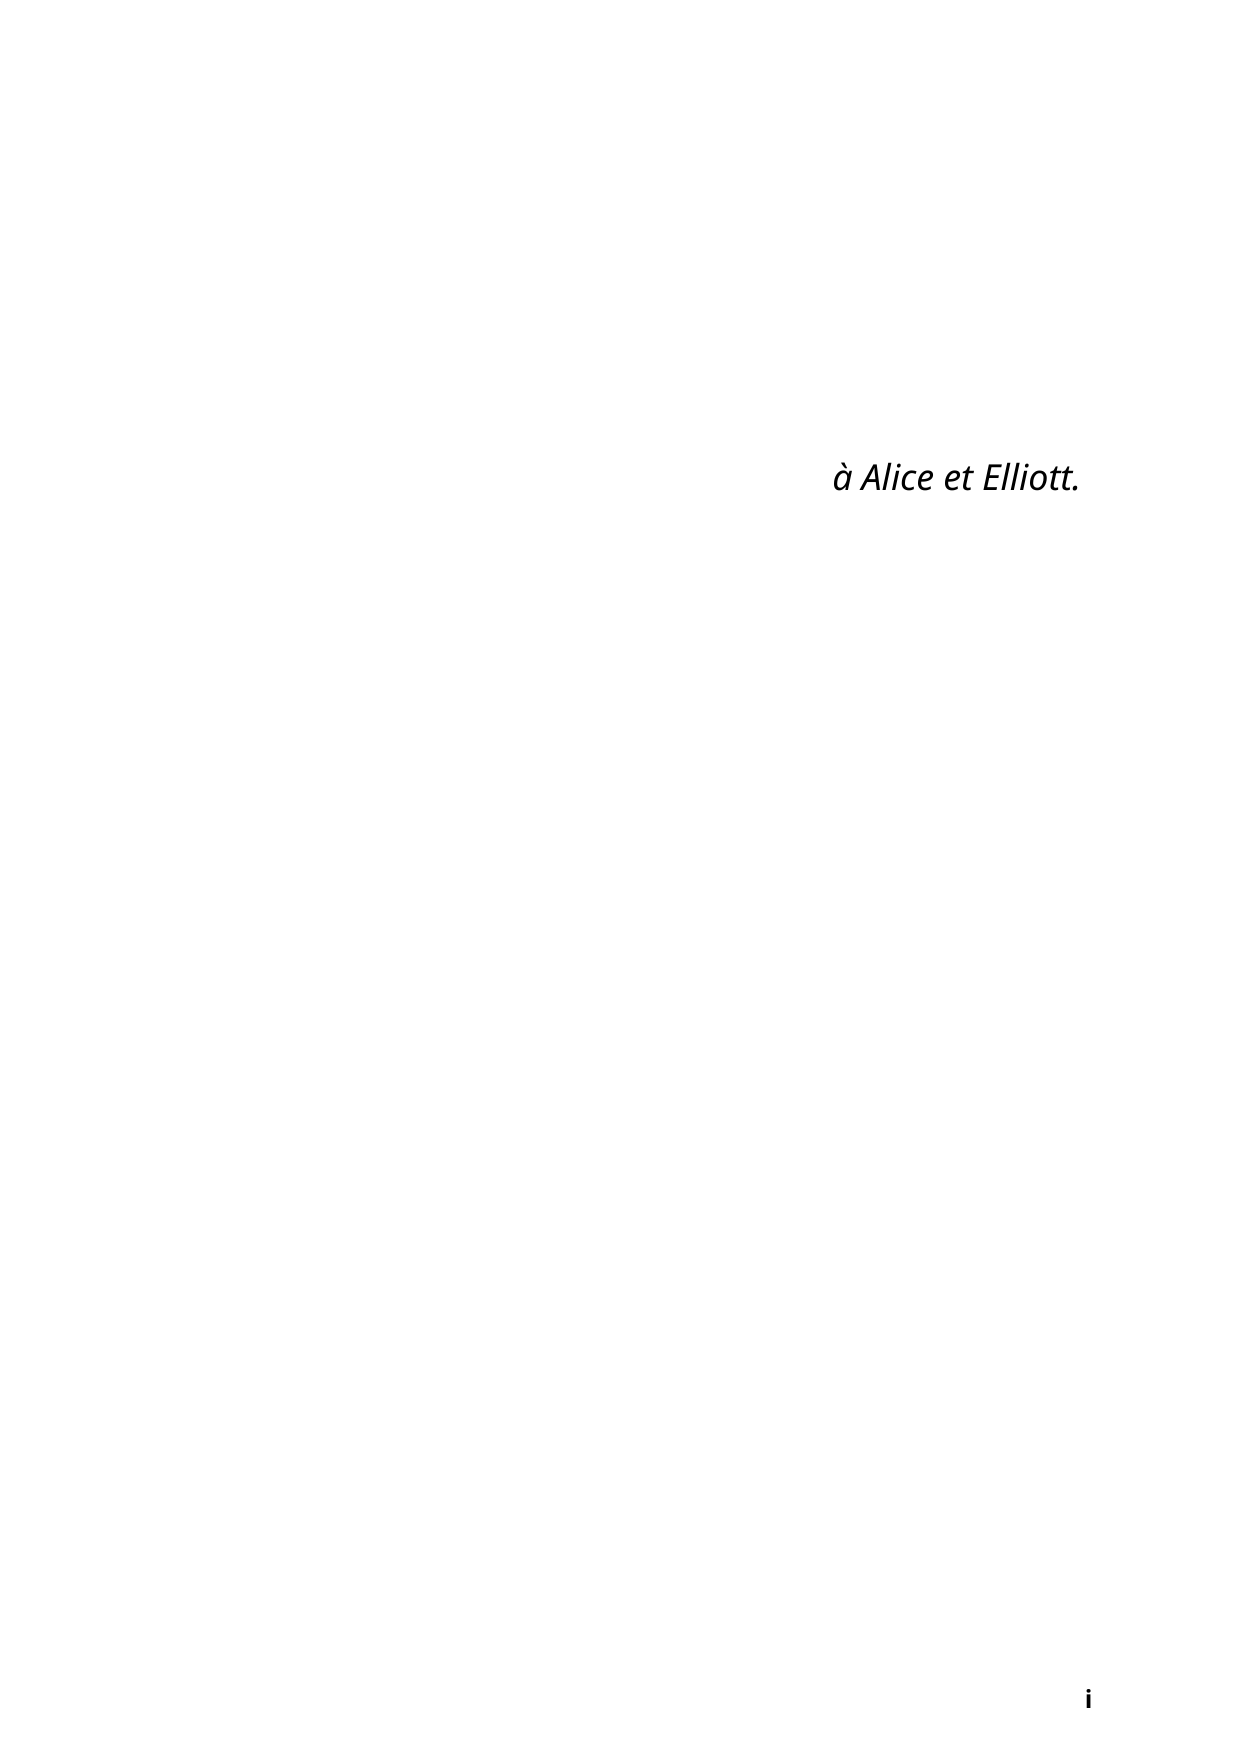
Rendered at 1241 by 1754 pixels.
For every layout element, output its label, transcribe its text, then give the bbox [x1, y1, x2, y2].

text_box à Alice et Elliott. [832, 452, 1097, 504]
text_box i [1084, 1681, 1110, 1718]
